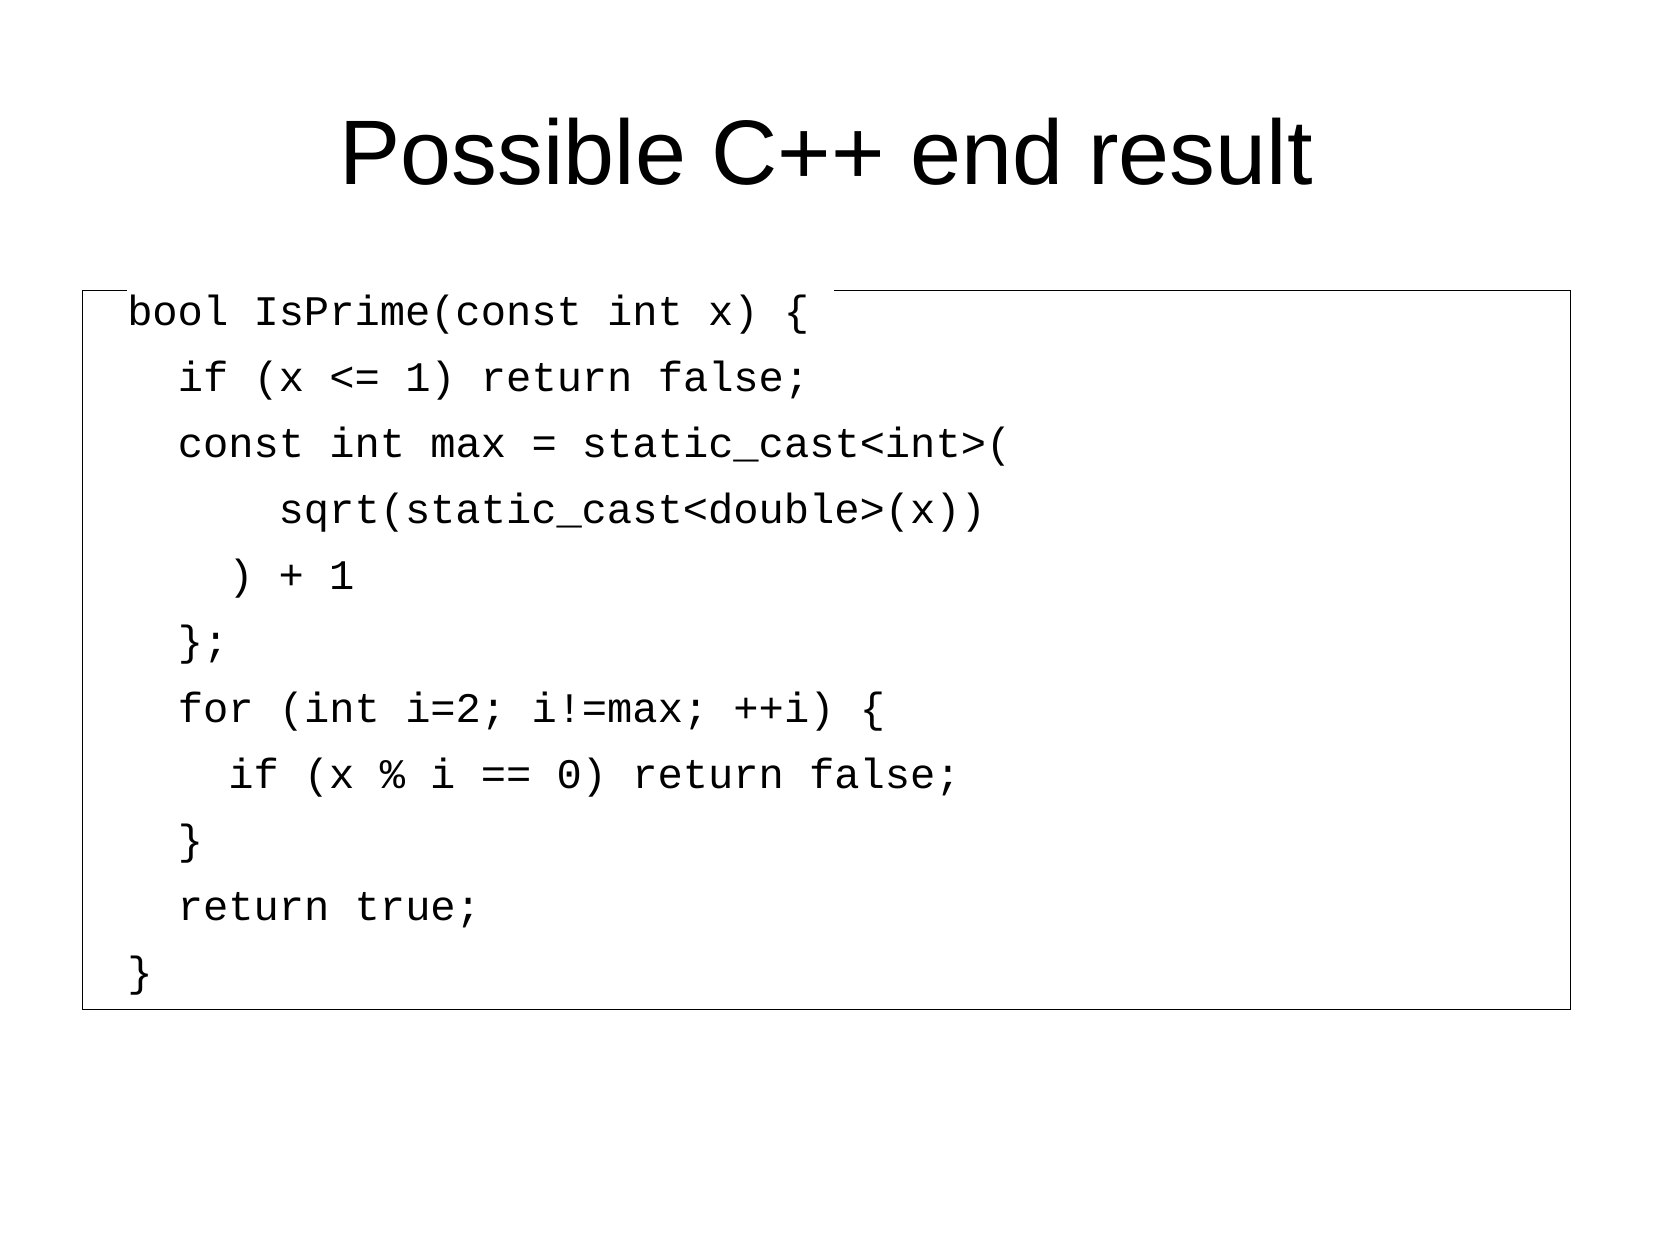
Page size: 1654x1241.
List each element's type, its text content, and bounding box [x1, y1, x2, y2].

title Possible C++ end result [82, 49, 1571, 257]
list bool IsPrime(const int x) { if (x <= 1) return false; const int max = static_cast<int>( sqrt(static_cast<double>(x)) ) + 1 }; for (int i=2; i!=max; ++i) { if (x % i == 0) return false; } return true; } [82, 290, 1571, 1010]
